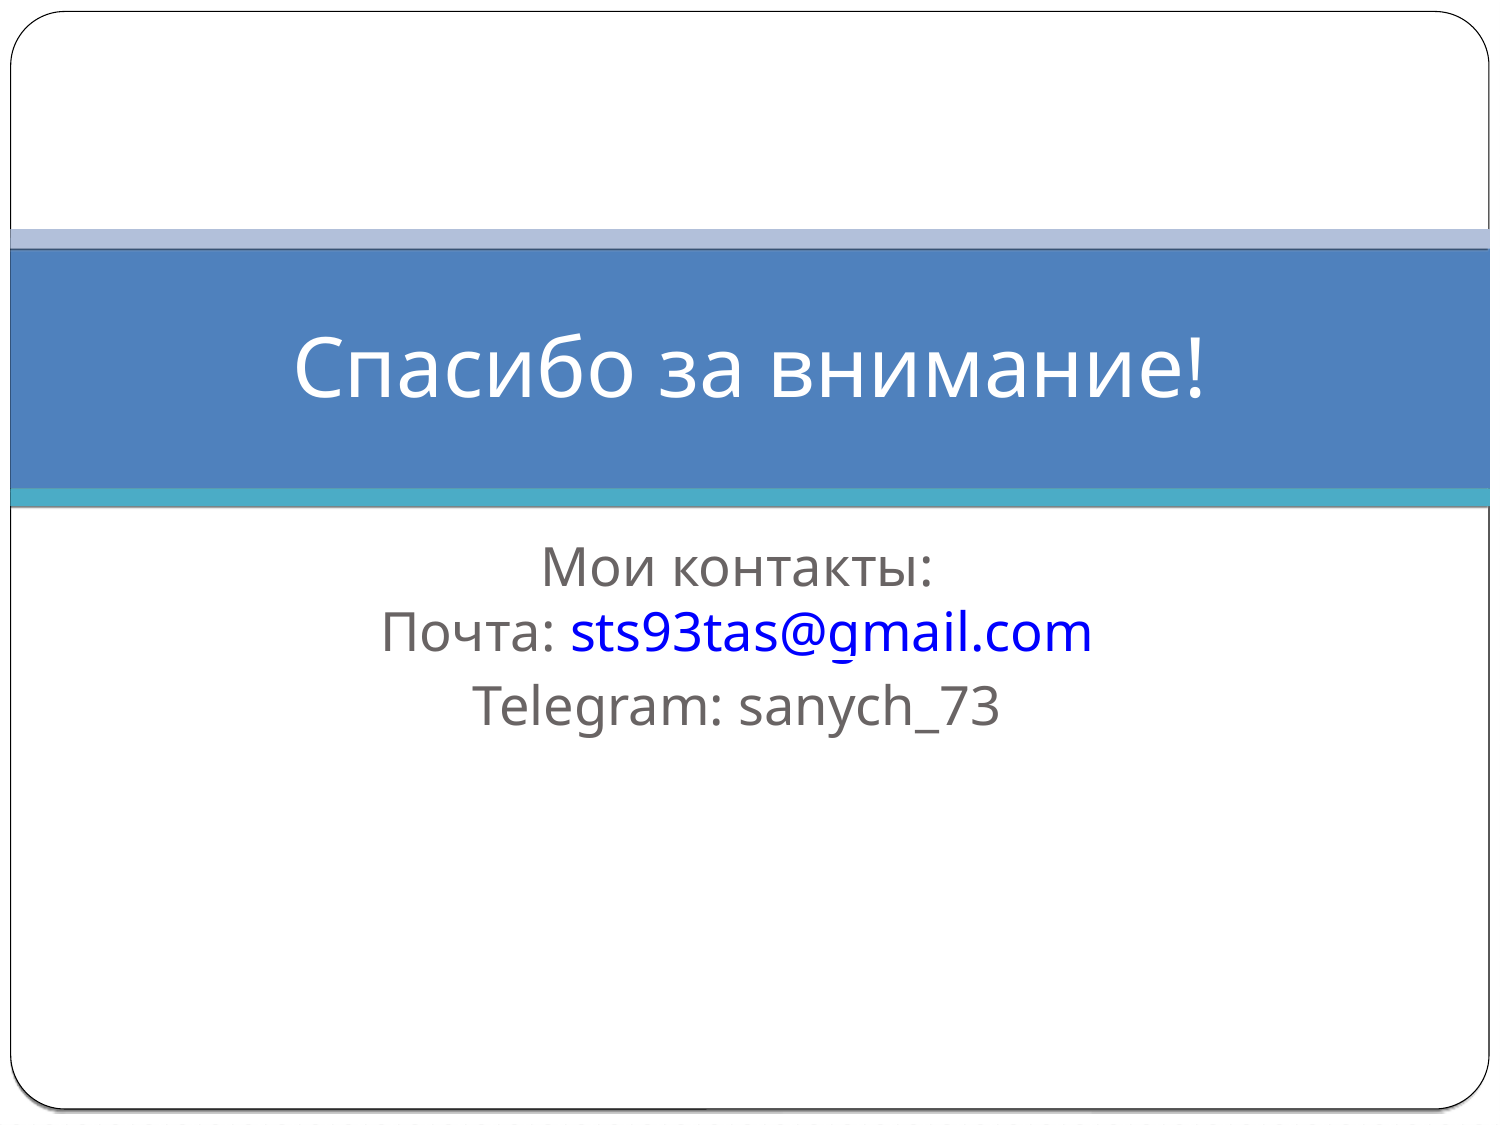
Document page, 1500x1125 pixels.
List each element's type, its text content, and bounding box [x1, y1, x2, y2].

text_box Спасибо за внимание! [74, 247, 1425, 488]
text_box Мои контакты: Почта: sts93tas@gmail.com Telegram: sanych_73 [212, 525, 1263, 788]
